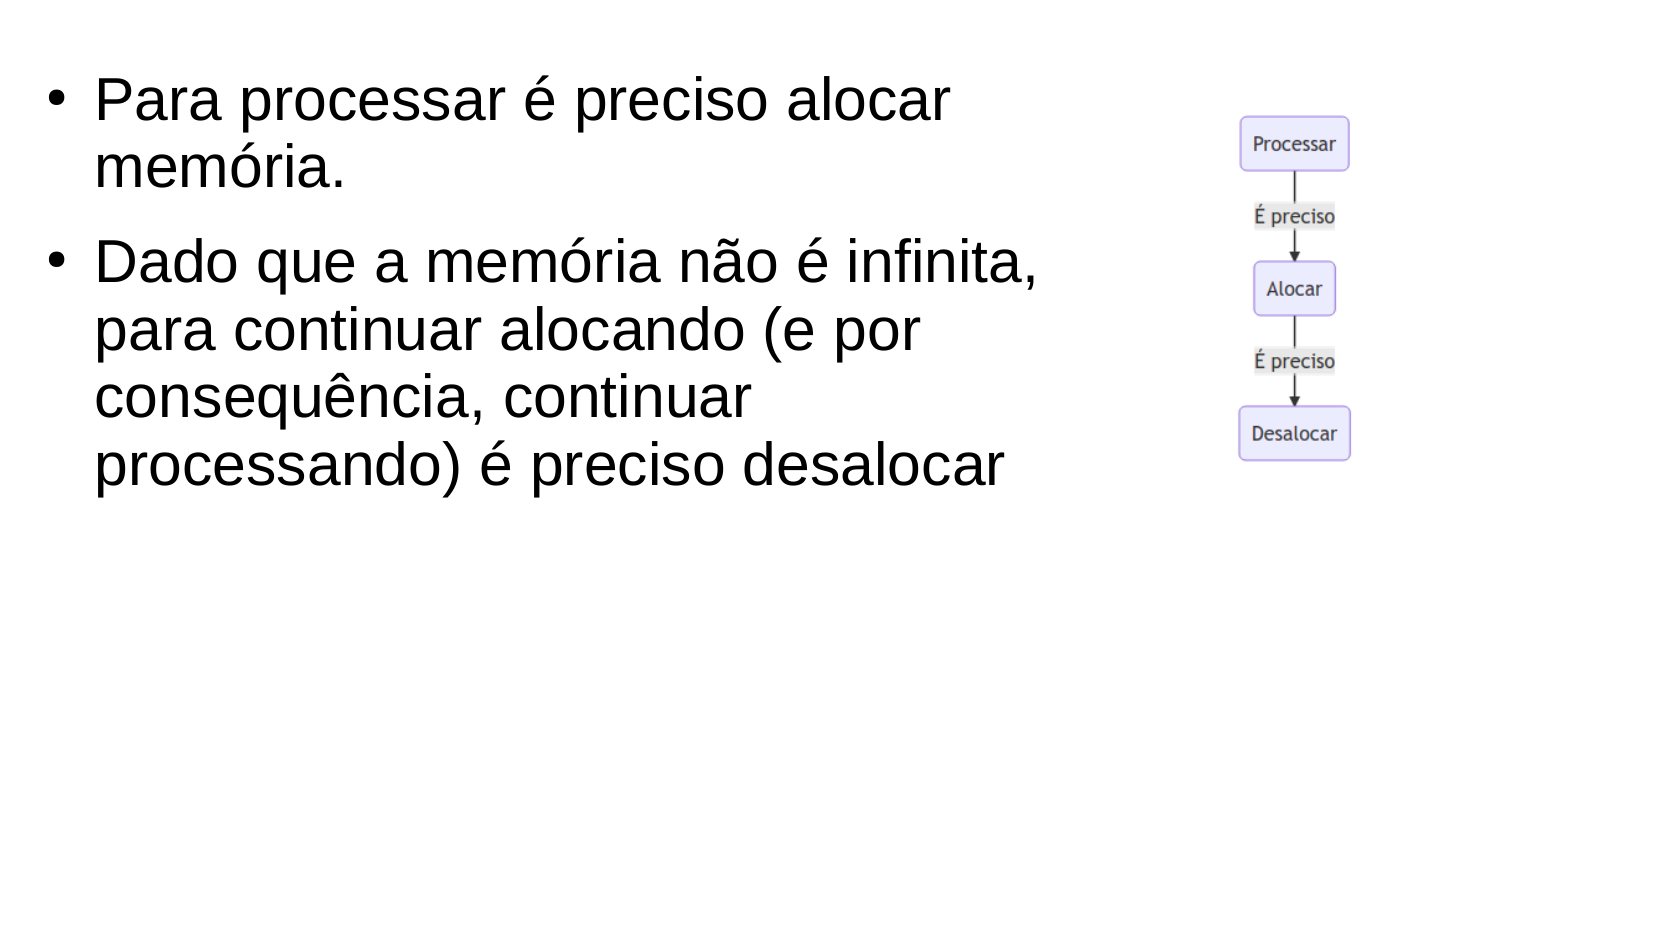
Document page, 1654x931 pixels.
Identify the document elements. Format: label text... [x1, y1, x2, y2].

list Para processar é preciso alocar memória. Dado que a memória não é infinita, para continuar alocando (e por consequência, continuar processando) é preciso desalocar [30, 0, 1051, 511]
picture [1227, 102, 1366, 481]
